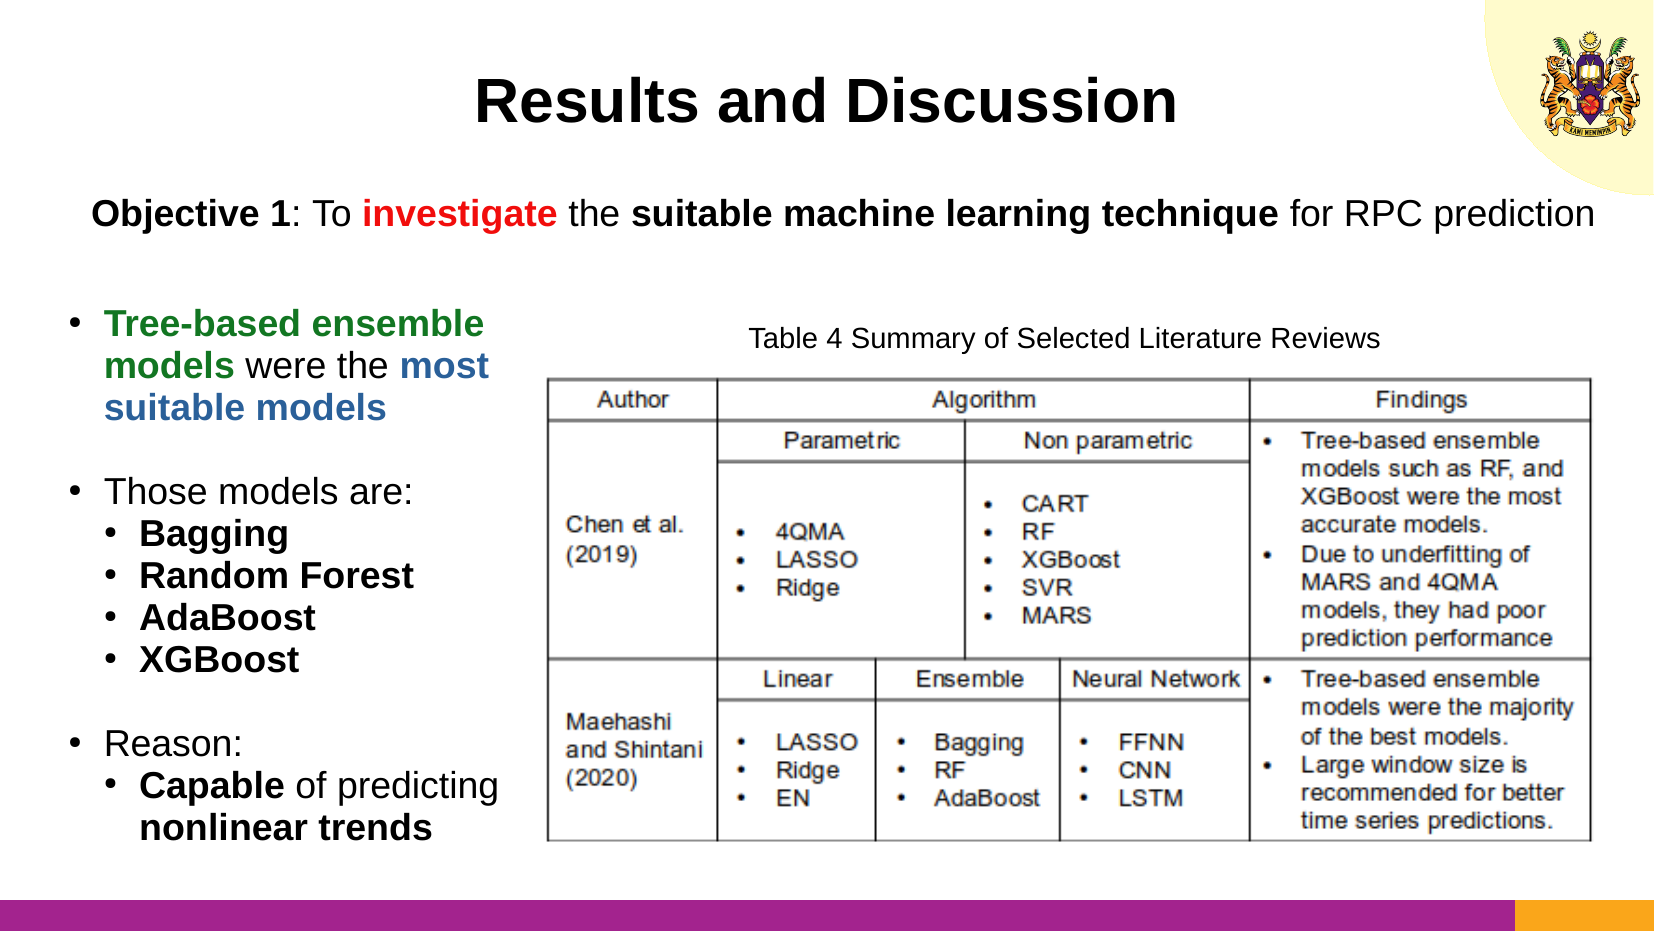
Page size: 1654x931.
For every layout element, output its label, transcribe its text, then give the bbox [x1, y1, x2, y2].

text_box [1484, 0, 1654, 196]
text_box [0, 900, 1654, 931]
text_box Table 4 Summary of Selected Literature Reviews [540, 315, 1591, 363]
text_box Results and Discussion [0, 26, 1573, 176]
picture [1540, 30, 1642, 137]
picture [540, 367, 1603, 856]
text_box Tree-based ensemble models were the most suitable models Those models are: Bagging Random Forest AdaBoost XGBoost Reason: Capable of predicting nonlinear trends [53, 295, 531, 856]
text_box Objective 1: To investigate the suitable machine learning technique for RPC prediction [0, 178, 1654, 243]
